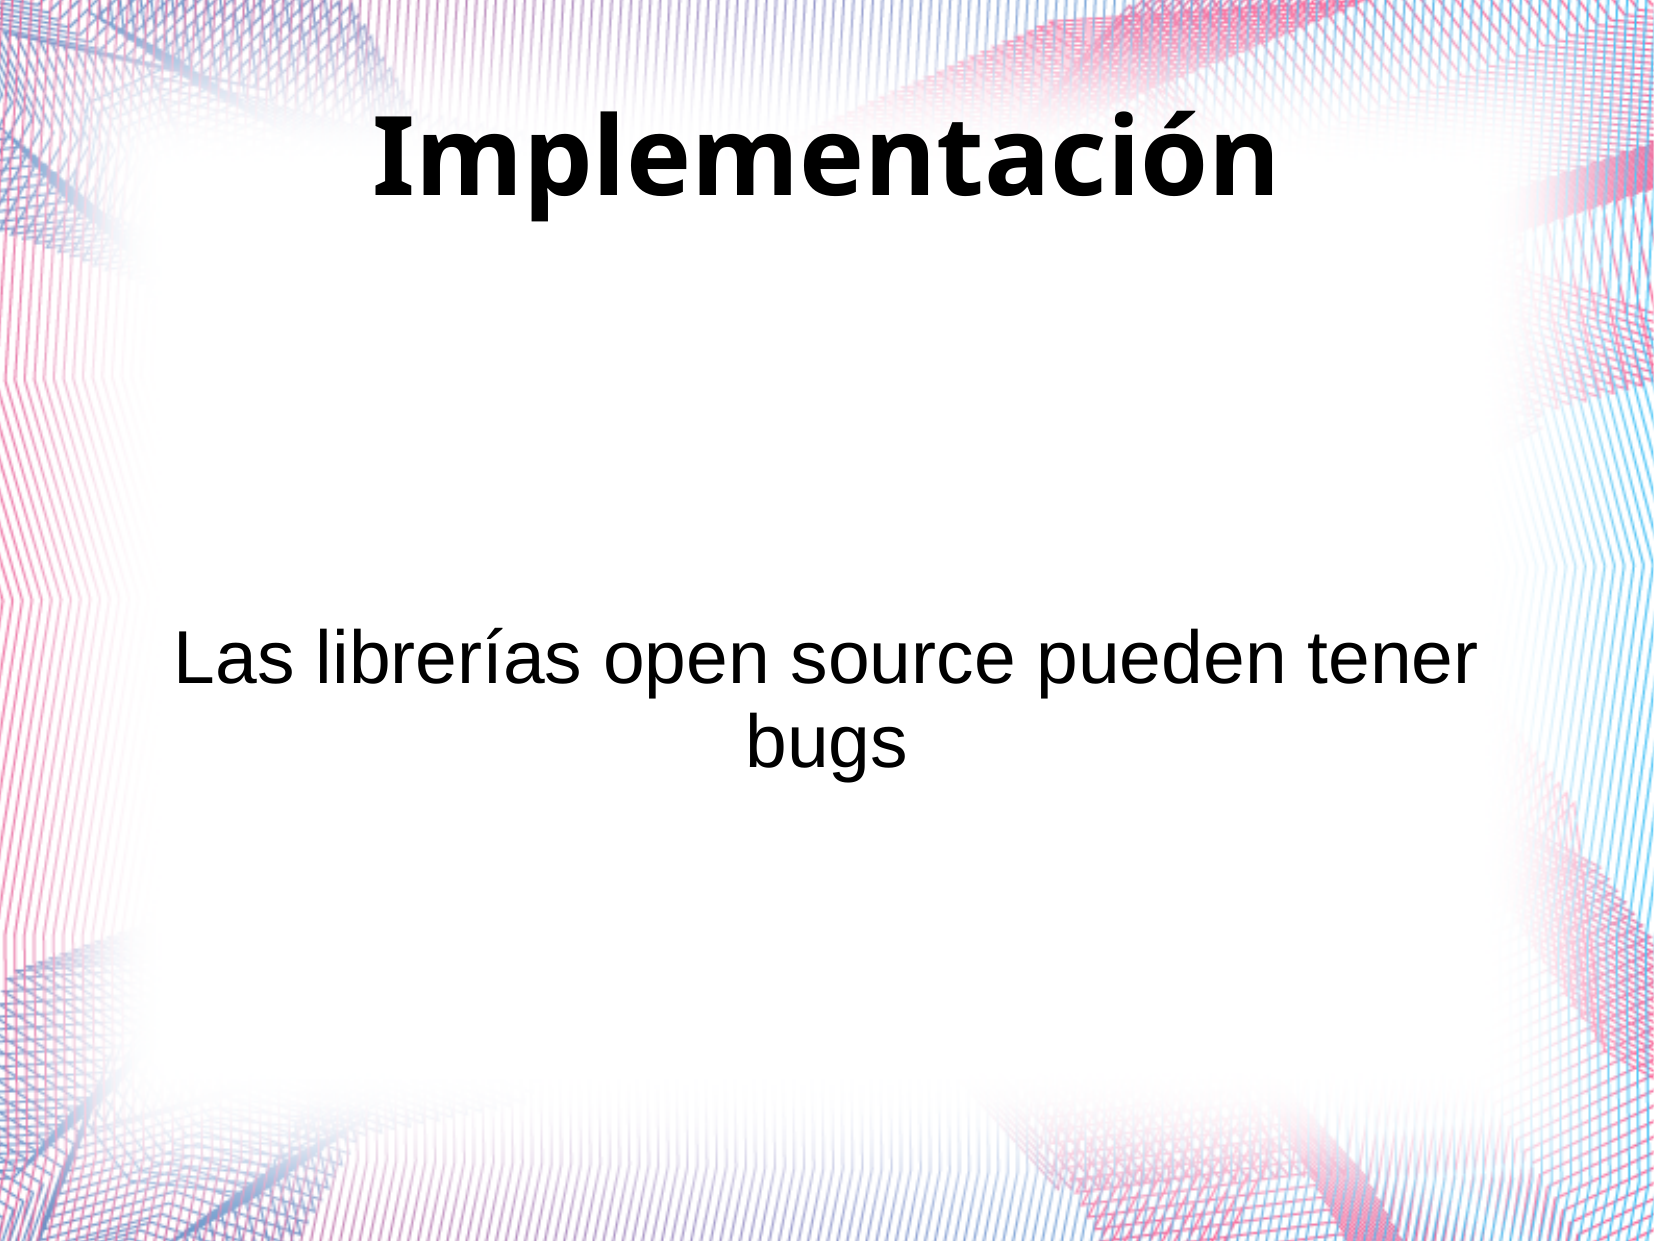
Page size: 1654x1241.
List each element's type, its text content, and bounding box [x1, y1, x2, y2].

picture [0, 0, 1654, 1241]
subtitle Las librerías open source pueden tener bugs [82, 297, 1571, 1102]
title Implementación [82, 49, 1571, 257]
